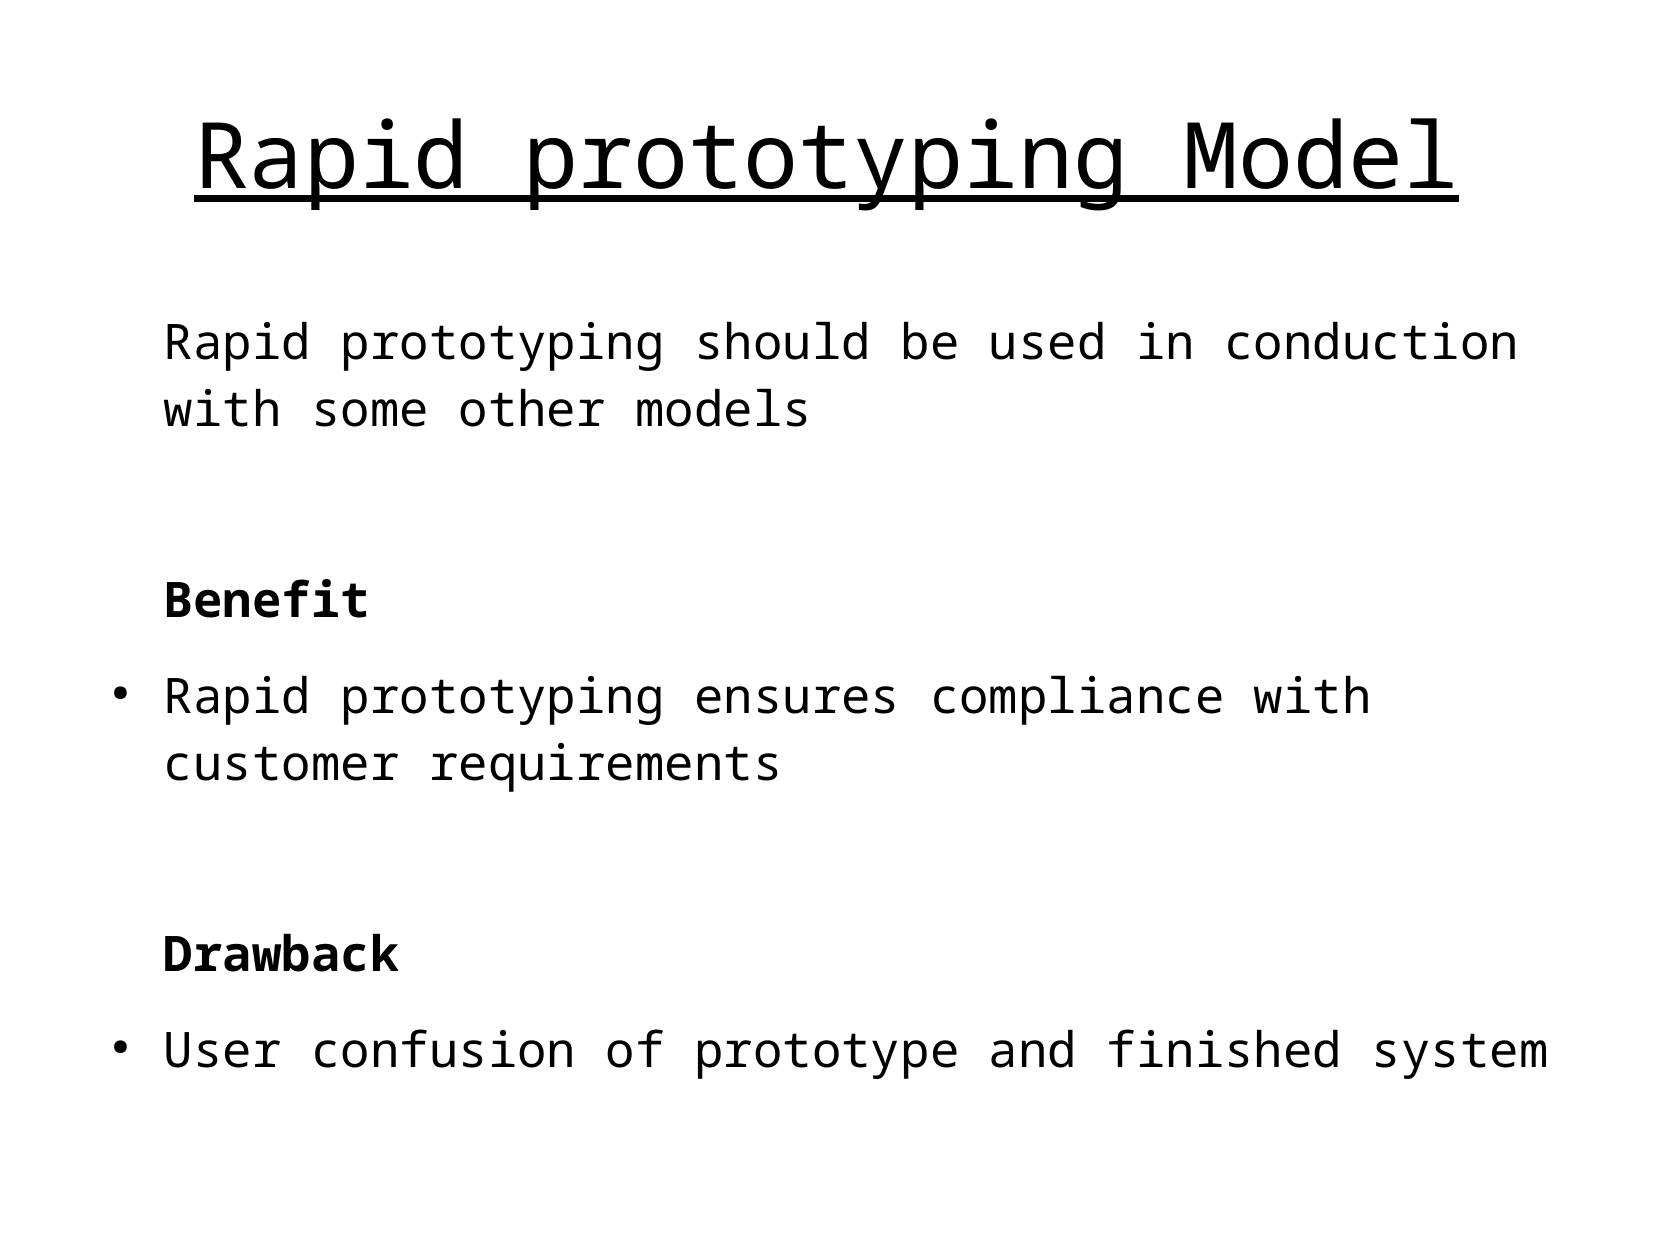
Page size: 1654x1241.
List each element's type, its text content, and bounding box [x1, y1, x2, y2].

title Rapid prototyping Model [82, 49, 1571, 257]
list Rapid prototyping should be used in conduction with some other models Benefit Rapid prototyping ensures compliance with customer requirements Drawback User confusion of prototype and finished system [94, 307, 1583, 1087]
